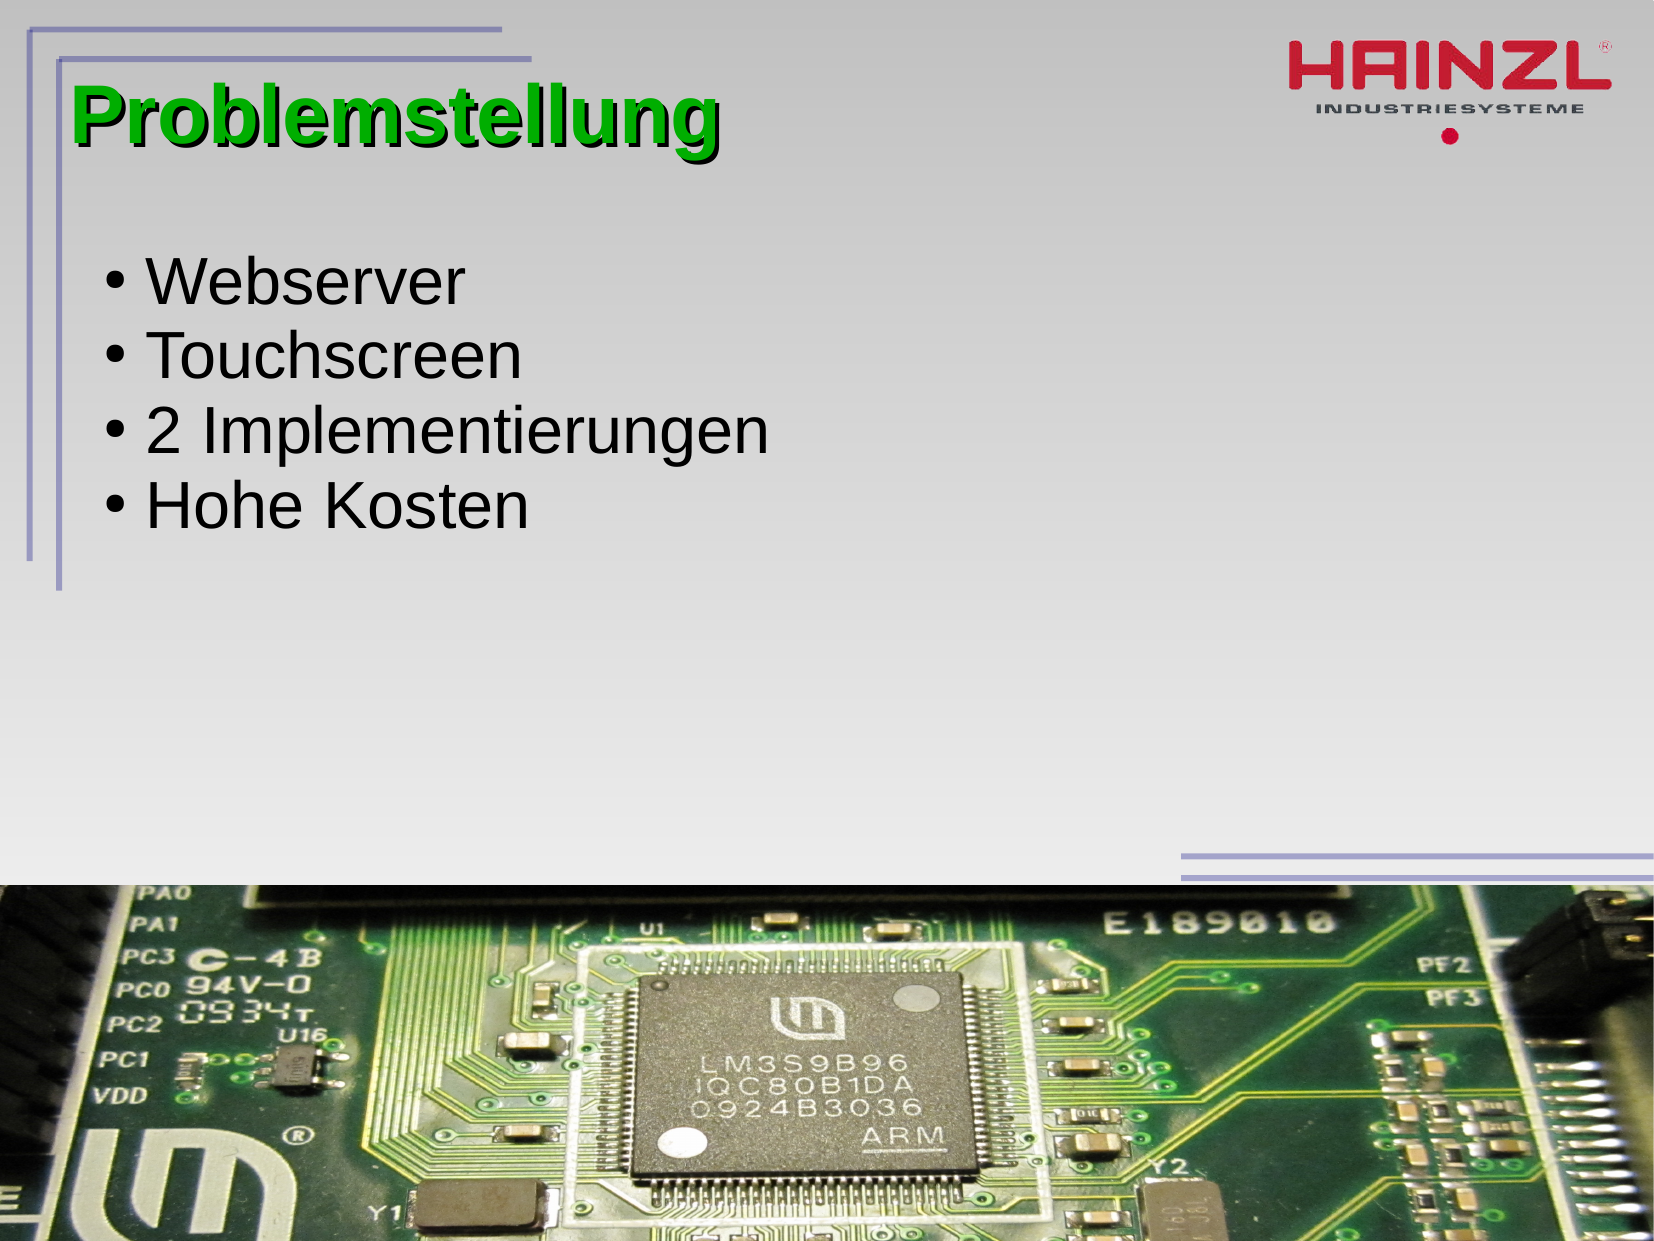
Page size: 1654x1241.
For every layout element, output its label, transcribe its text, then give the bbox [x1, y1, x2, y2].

picture [1269, 29, 1625, 153]
text_box Problemstellung [54, 61, 823, 170]
picture [0, 951, 1654, 1093]
text_box Webserver Touchscreen 2 Implementierungen Hohe Kosten [88, 236, 1270, 625]
